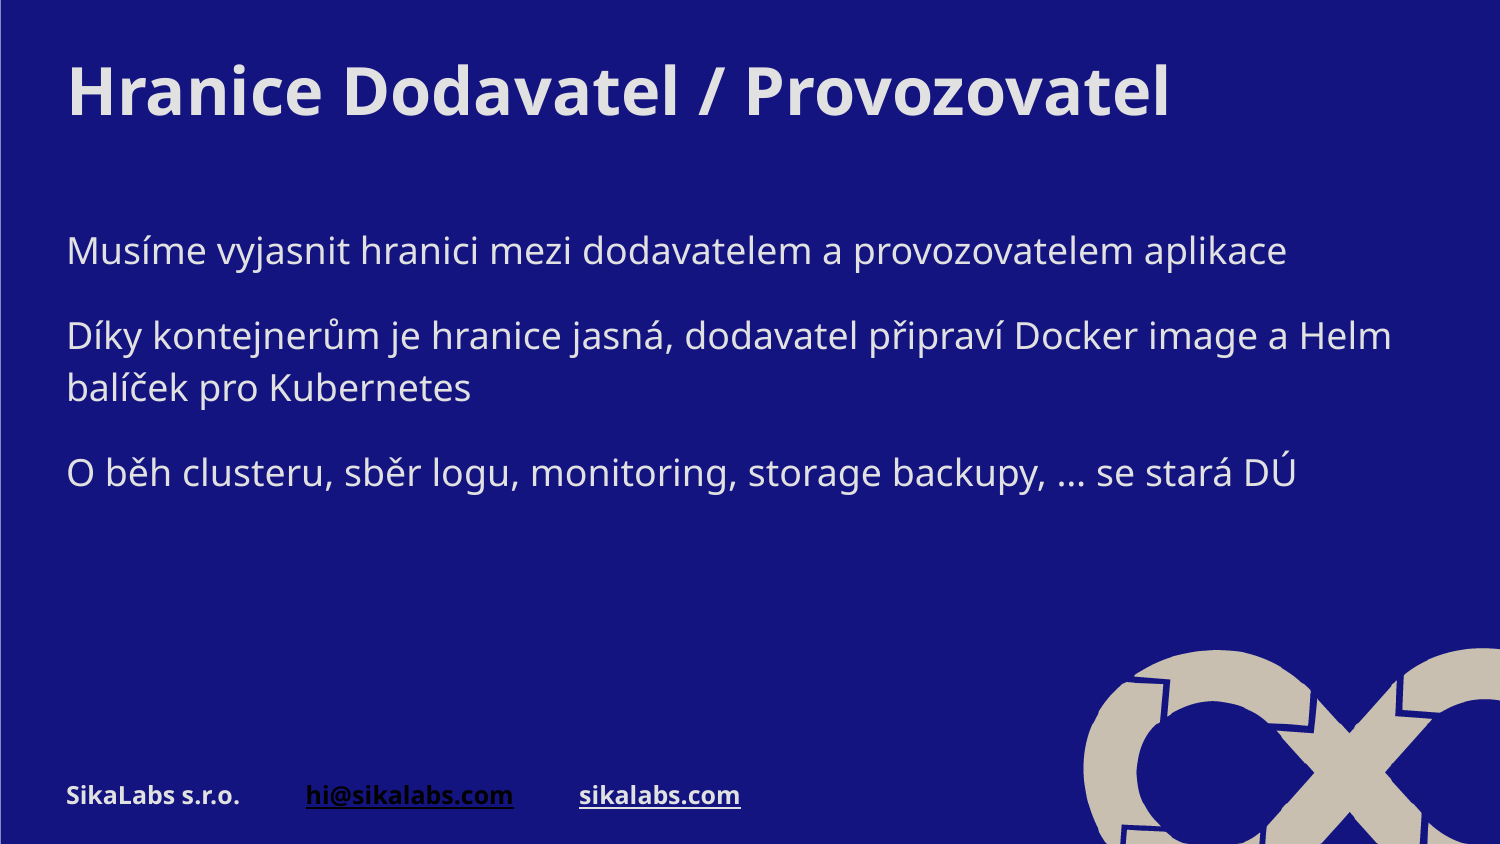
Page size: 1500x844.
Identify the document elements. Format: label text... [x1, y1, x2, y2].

picture [0, 0, 1500, 844]
title Hranice Dodavatel / Provozovatel [51, 33, 1449, 128]
list Musíme vyjasnit hranici mezi dodavatelem a provozovatelem aplikace Díky kontejnerům je hranice jasná, dodavatel připraví Docker image a Helm balíček pro Kubernetes O běh clusteru, sběr logu, monitoring, storage backupy, … se stará DÚ [51, 205, 1442, 754]
